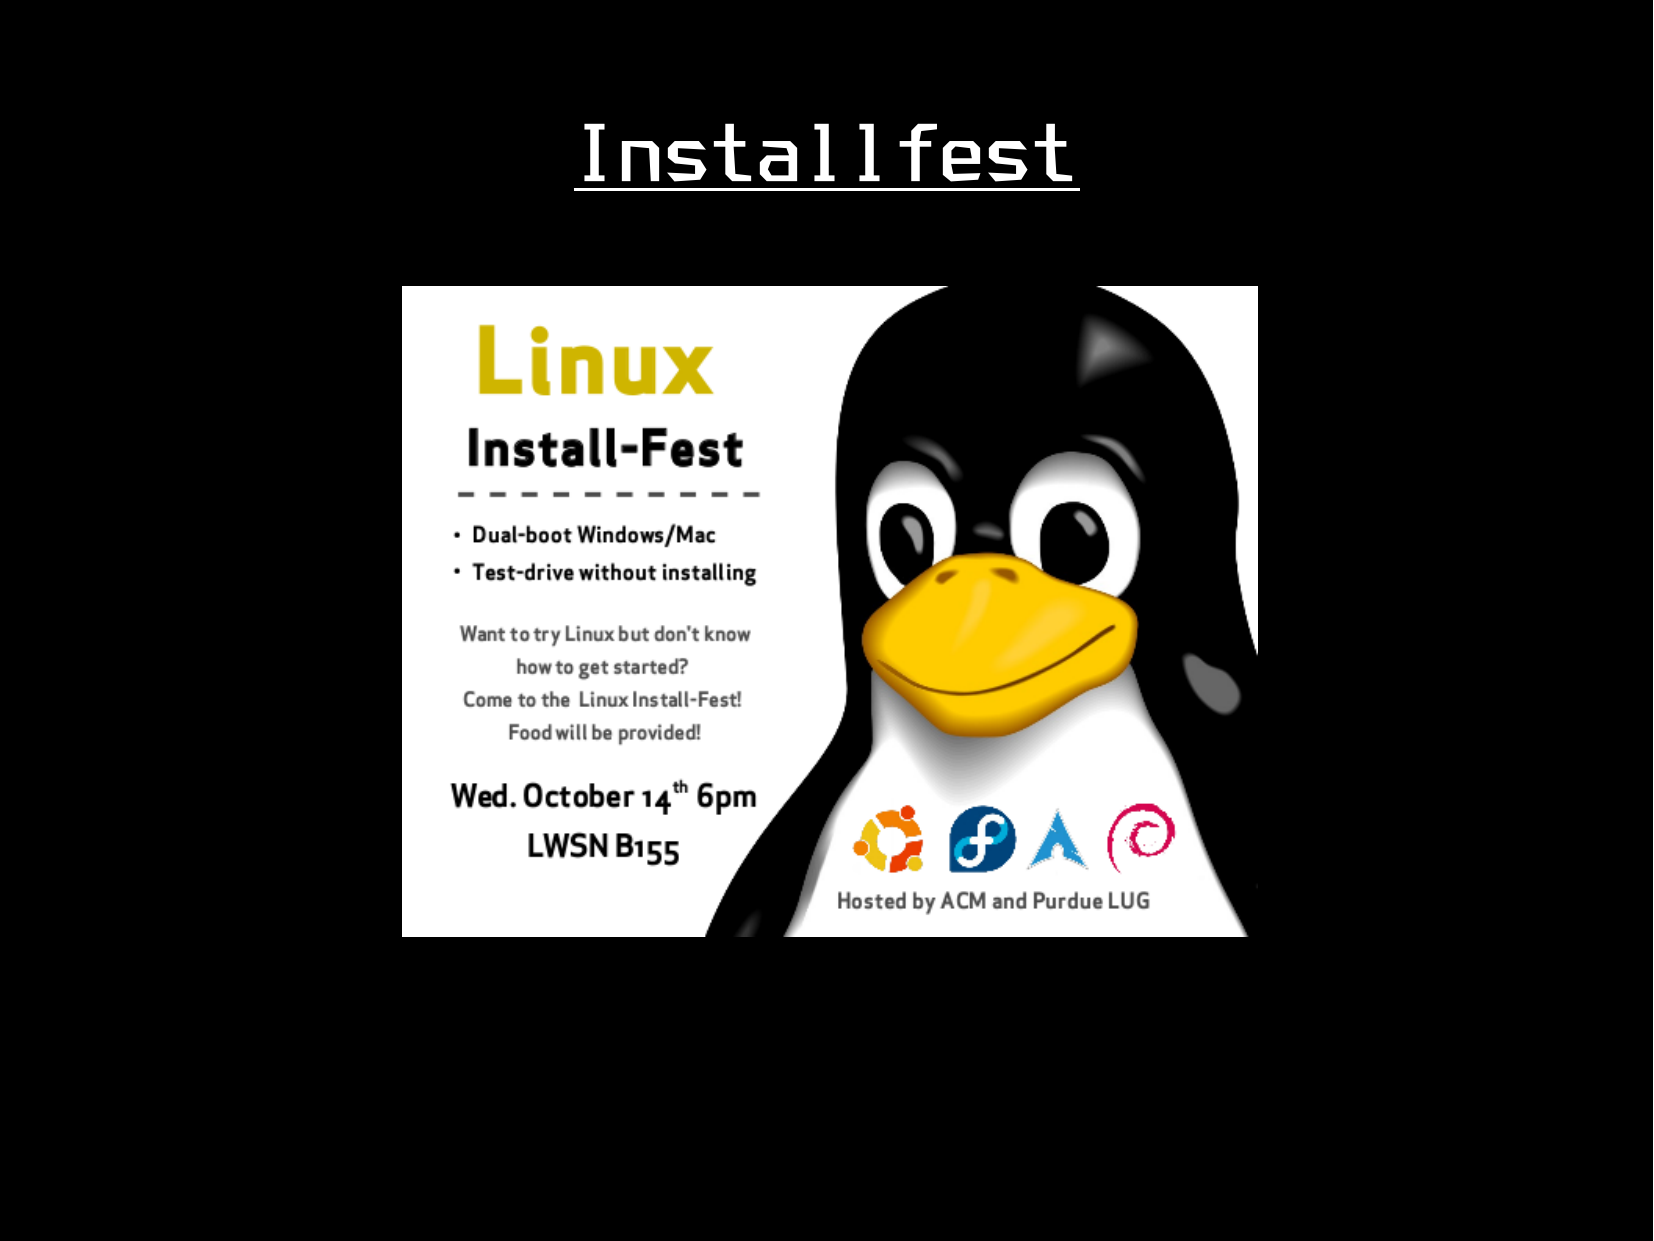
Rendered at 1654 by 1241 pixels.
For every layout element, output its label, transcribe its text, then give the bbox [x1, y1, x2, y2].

picture [402, 286, 1258, 937]
title Installfest [82, 49, 1571, 257]
